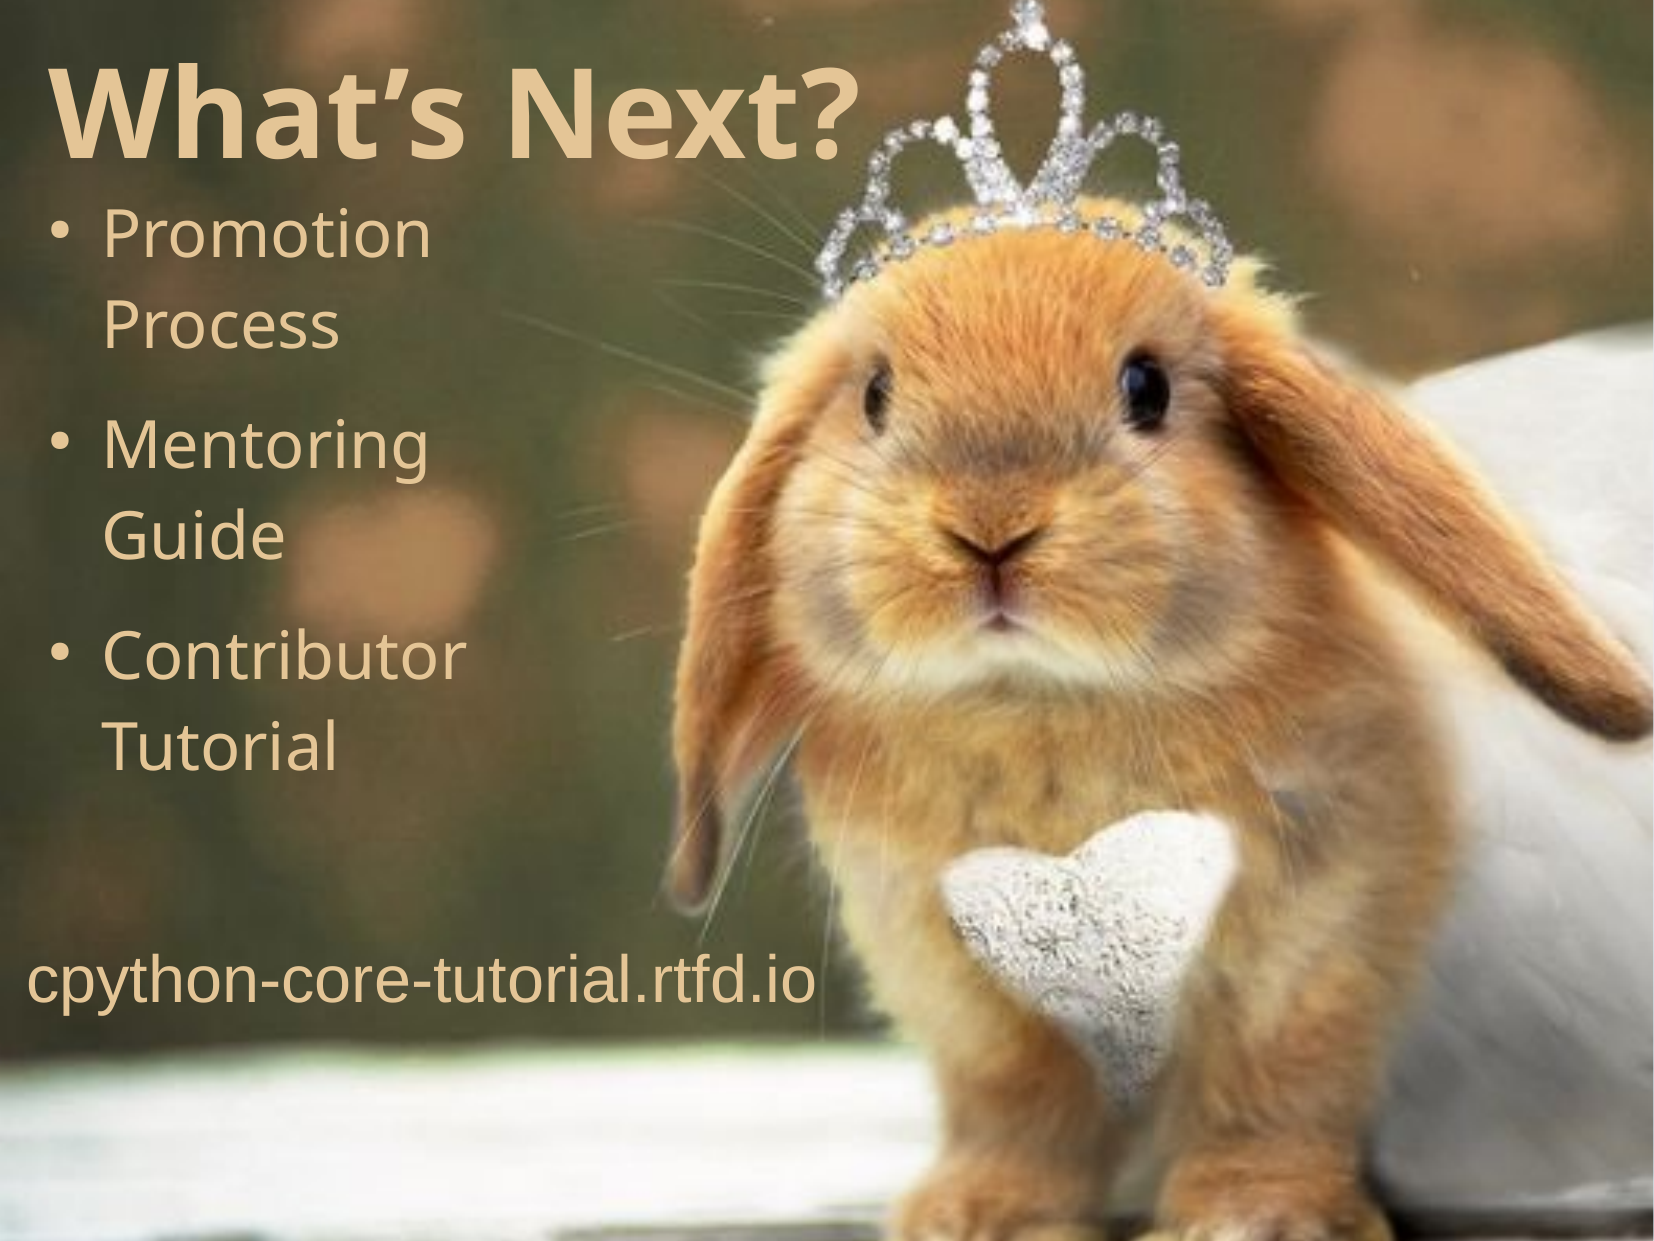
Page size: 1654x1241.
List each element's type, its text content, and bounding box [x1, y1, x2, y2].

picture [0, 0, 1654, 1241]
text_box cpython-core-tutorial.rtfd.io [11, 934, 834, 1025]
list Promotion Process Mentoring Guide Contributor Tutorial [30, 186, 973, 760]
text_box What’s Next? [33, 17, 1016, 172]
